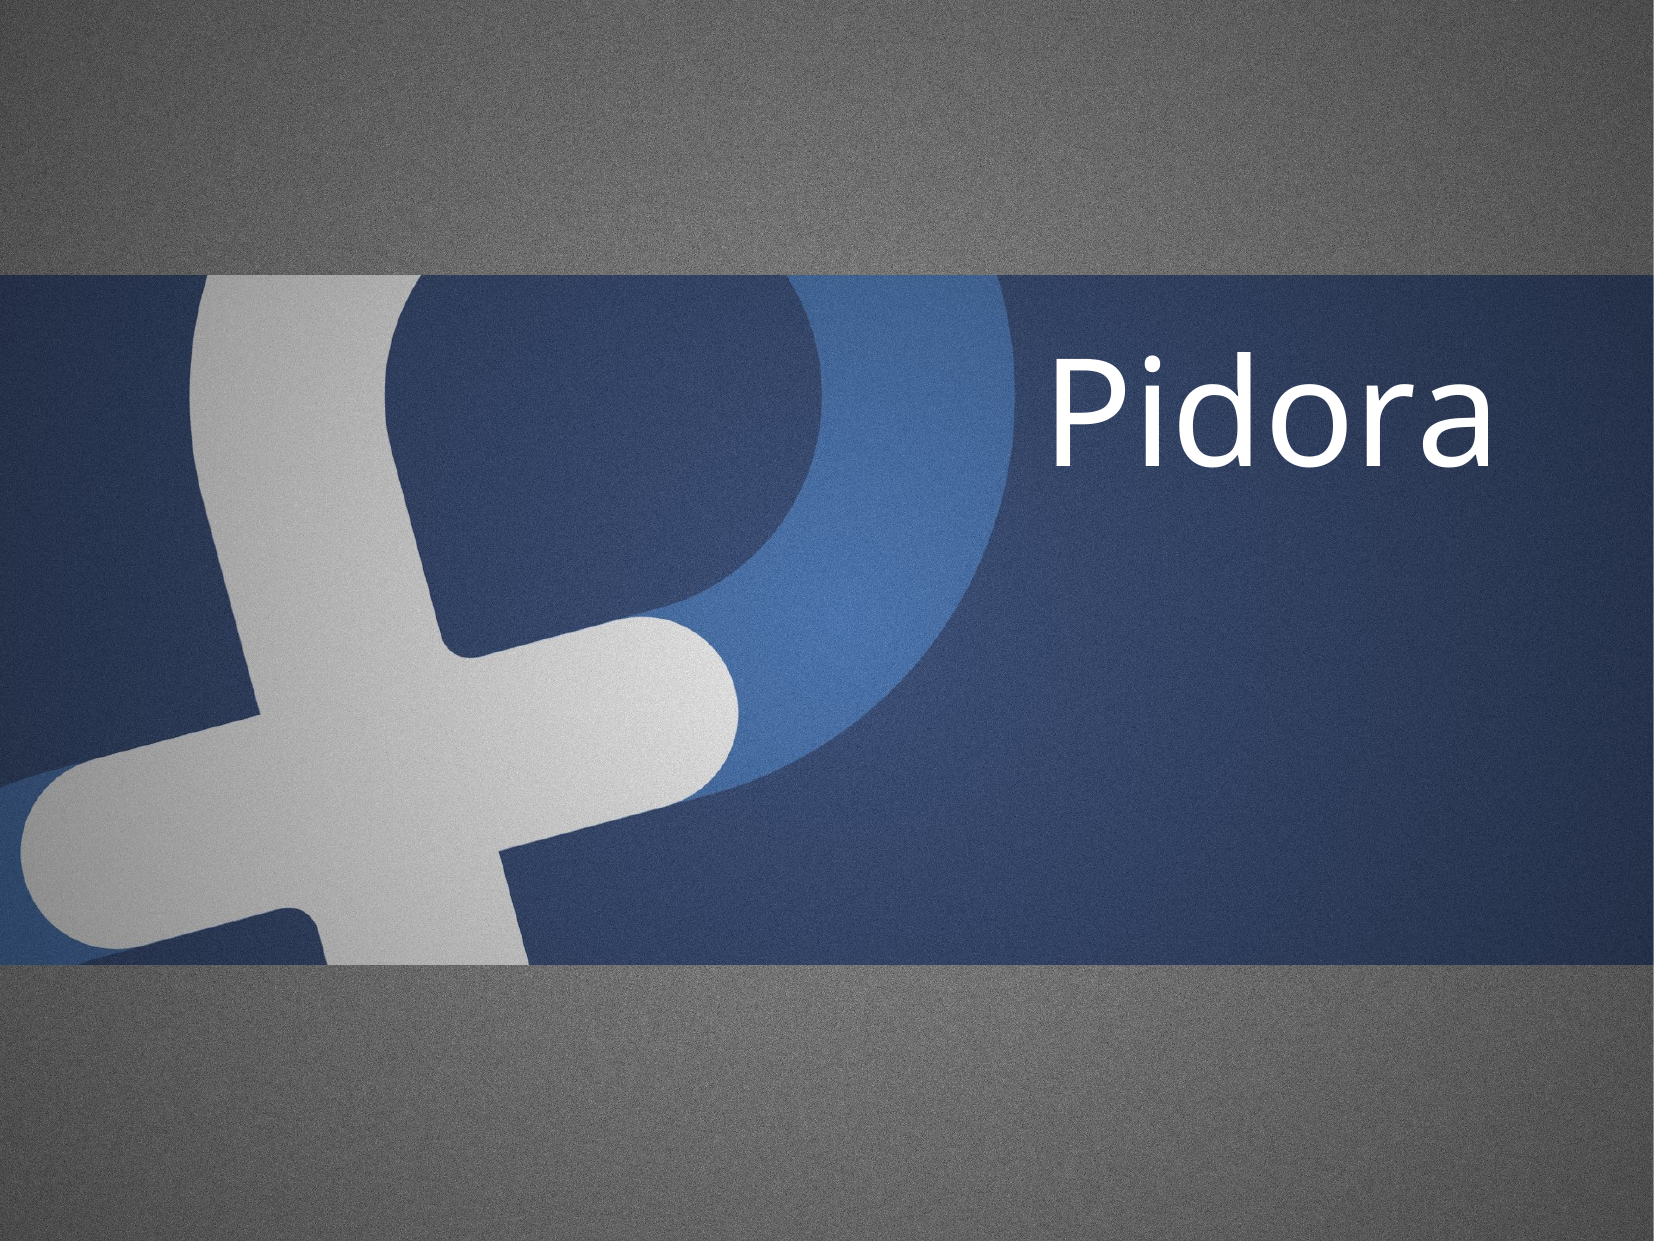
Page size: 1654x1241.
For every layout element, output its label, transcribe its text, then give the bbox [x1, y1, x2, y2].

picture [0, 0, 1654, 1241]
text_box Pidora [401, 315, 1517, 654]
